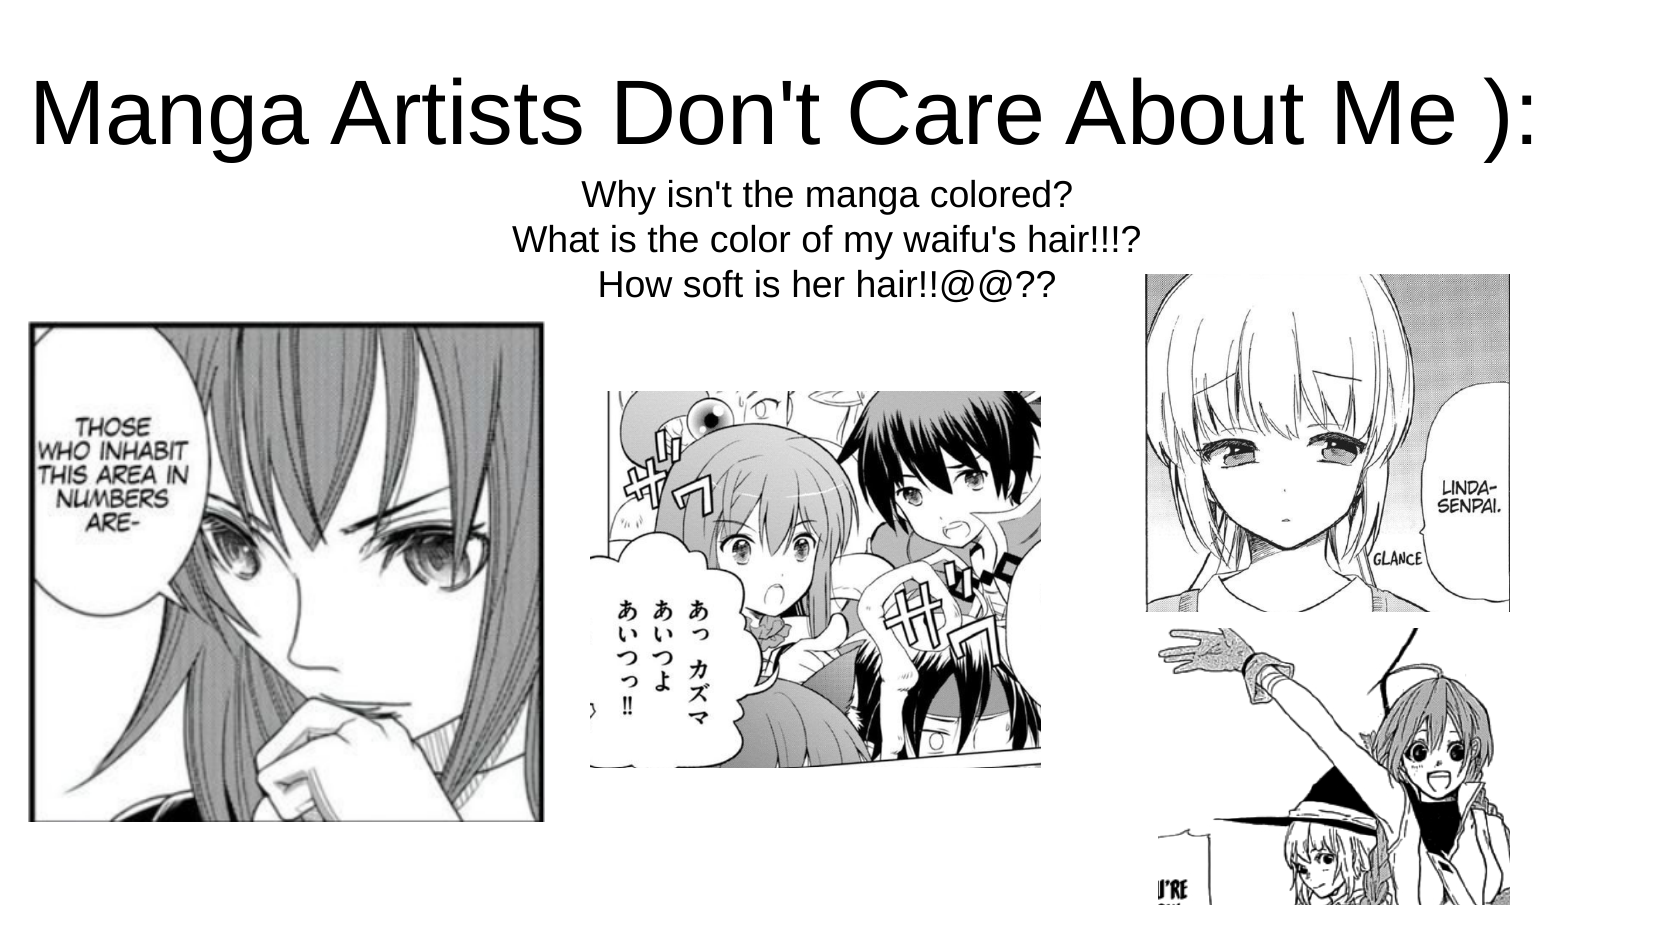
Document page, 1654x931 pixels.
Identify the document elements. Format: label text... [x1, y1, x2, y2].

title Manga Artists Don't Care About Me ): [0, 37, 1571, 193]
picture [28, 321, 545, 822]
picture [1158, 628, 1510, 905]
text_box Why isn't the manga colored? What is the color of my waifu's hair!!!? How soft is her hair!!@@?? [326, 162, 1328, 358]
picture [1145, 274, 1510, 612]
picture [590, 391, 1041, 768]
